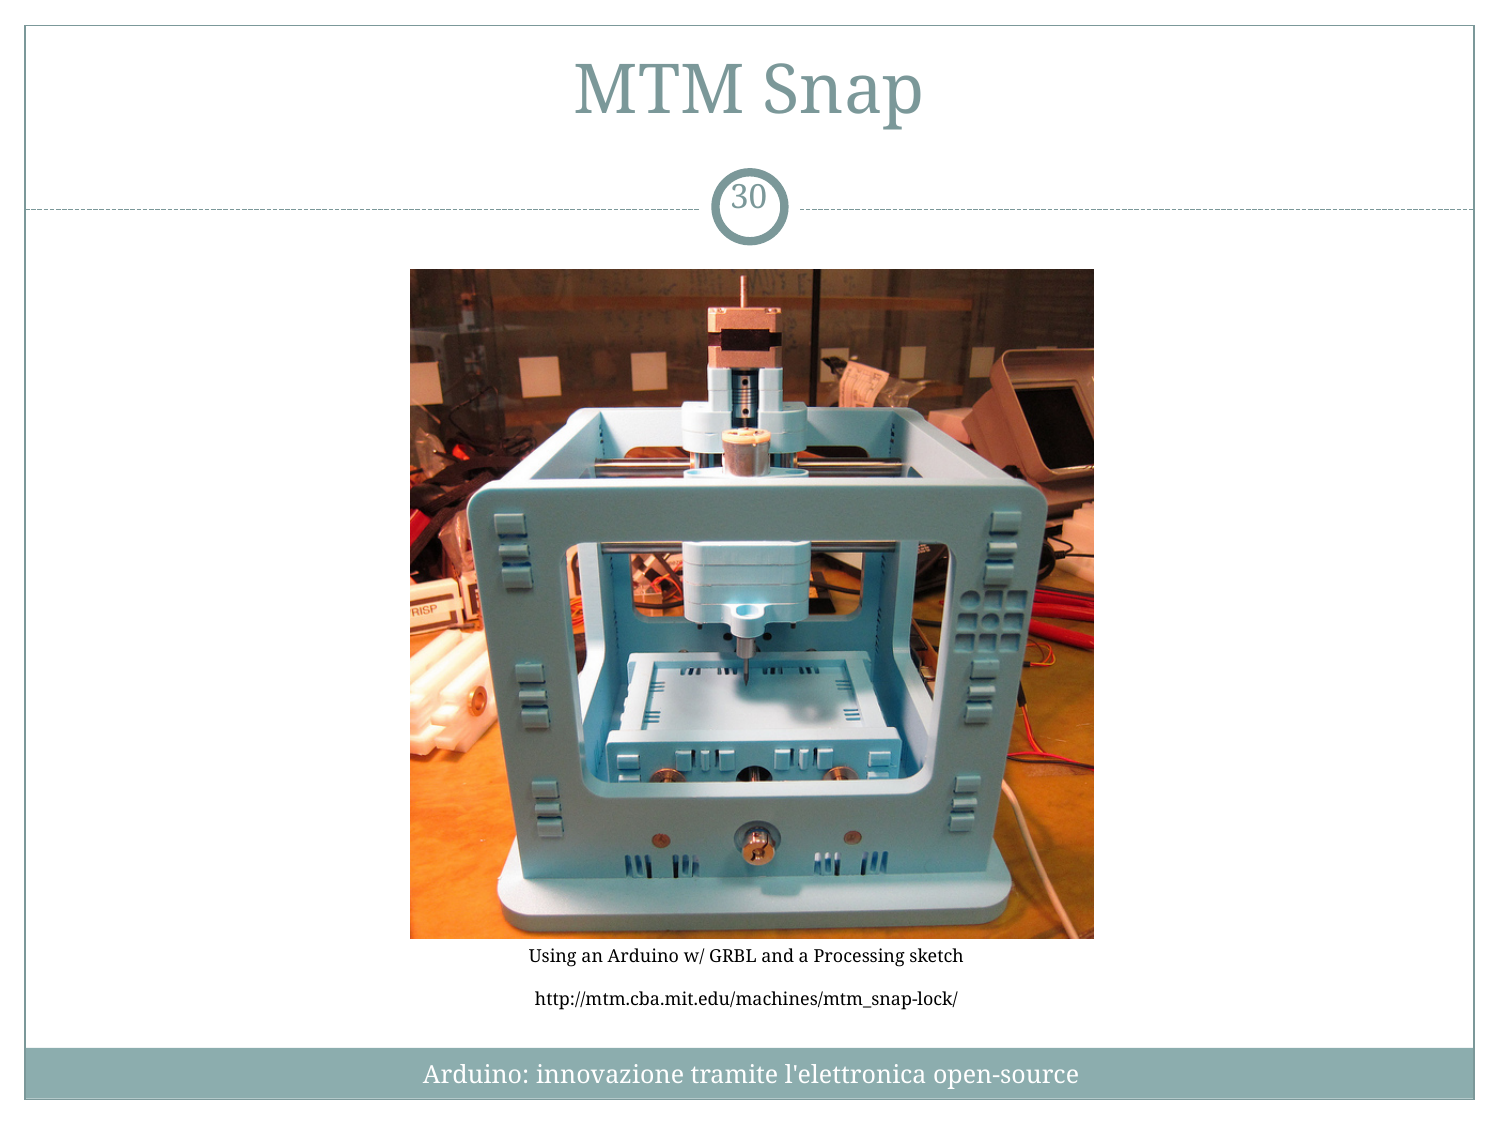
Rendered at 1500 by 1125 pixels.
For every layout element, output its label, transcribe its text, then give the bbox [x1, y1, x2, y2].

picture [410, 269, 1094, 939]
footer Arduino: innovazione tramite l'elettronica open-source [50, 1051, 1454, 1112]
title MTM Snap [49, 37, 1450, 162]
list Using an Arduino w/ GRBL and a Processing sketch http://mtm.cba.mit.edu/machines/mtm_snap-lock/ [49, 937, 1445, 1020]
slide_number <numero> [715, 168, 791, 241]
